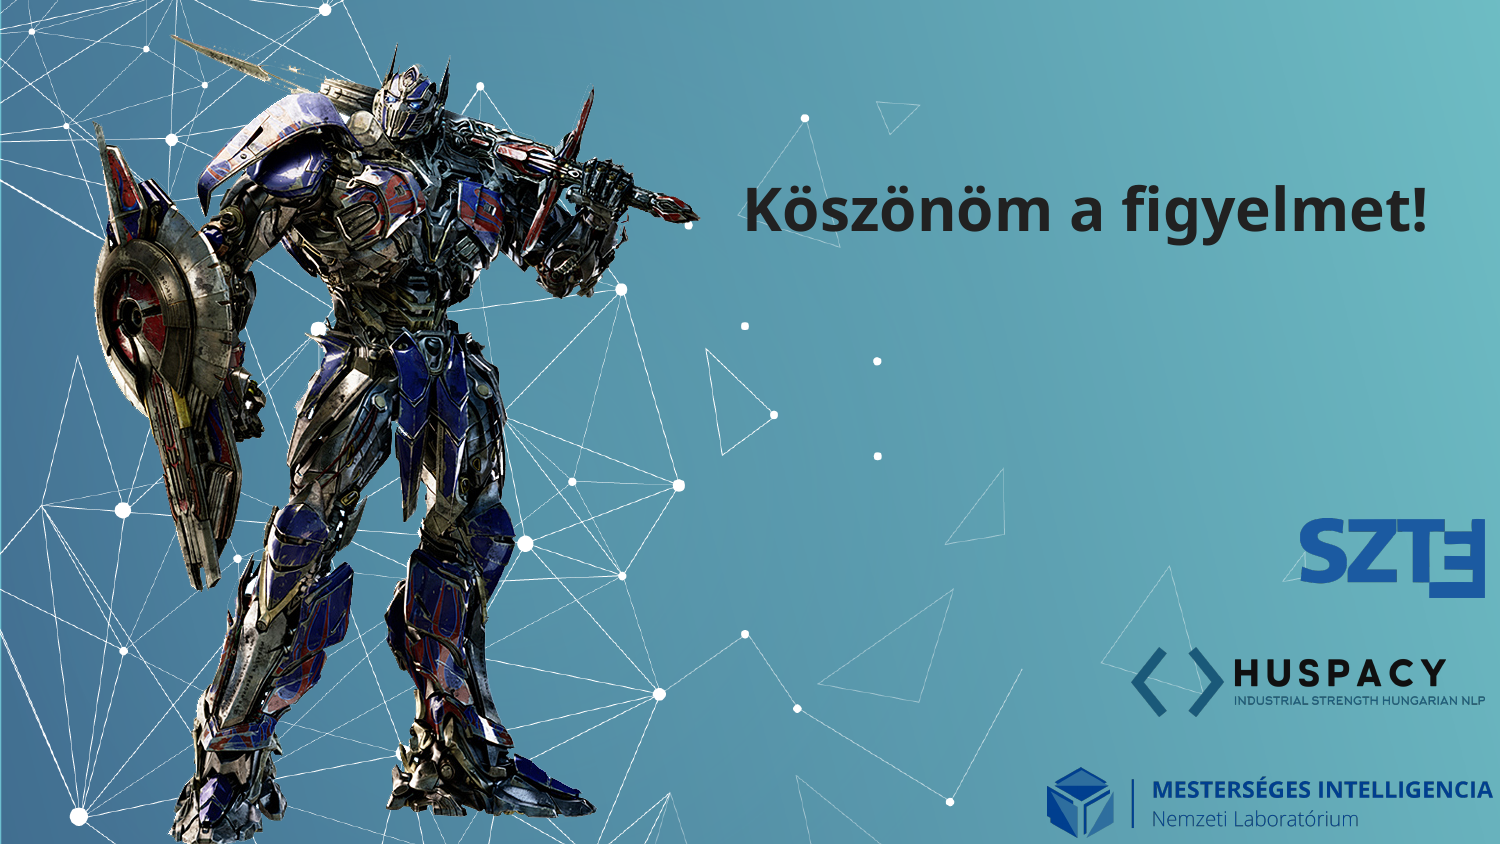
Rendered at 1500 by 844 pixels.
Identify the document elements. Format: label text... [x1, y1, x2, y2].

picture [0, 0, 1500, 844]
text_box Köszönöm a figyelmet! [727, 156, 1500, 260]
